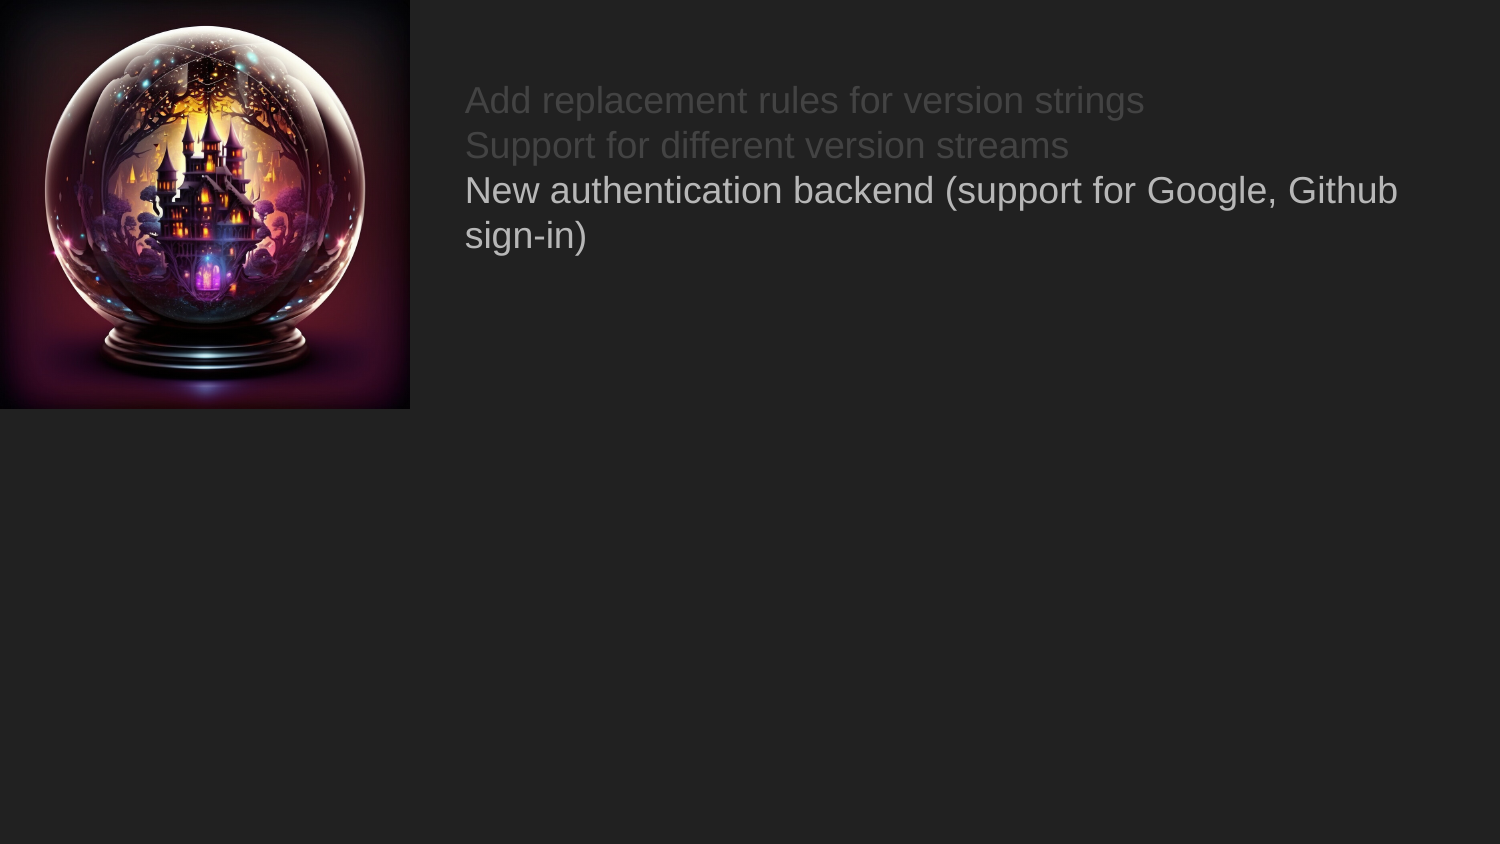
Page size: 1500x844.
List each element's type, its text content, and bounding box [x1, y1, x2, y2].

text_box Add replacement rules for version strings Support for different version streams New authentication backend (support for Google, Github sign-in) [449, 61, 1434, 796]
picture [0, 0, 410, 410]
